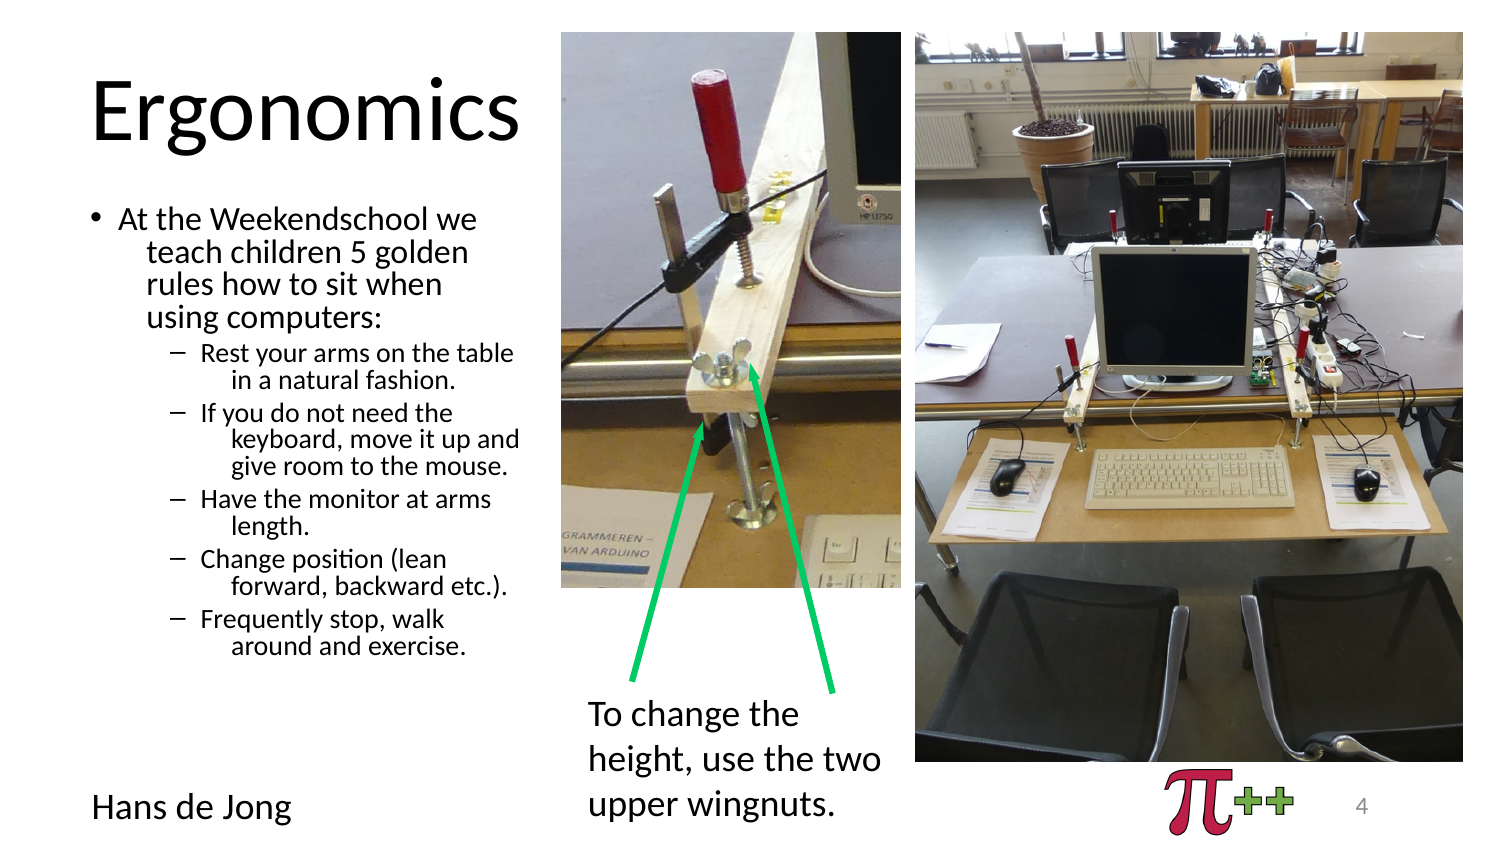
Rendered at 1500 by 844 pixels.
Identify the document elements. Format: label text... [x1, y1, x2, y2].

text_box To change the height, use the two upper wingnuts. [572, 681, 904, 834]
text_box 4 [1340, 782, 1426, 827]
list At the Weekendschool we teach children 5 golden rules how to sit when using computers: Rest your arms on the table in a natural fashion. If you do not need the keyboard, move it up and give room to the mouse. Have the monitor at arms length. Change position (lean forward, backward etc.). Frequently stop, walk around and exercise. [75, 196, 538, 694]
picture [915, 32, 1463, 762]
title Ergonomics [75, 33, 915, 175]
picture [561, 175, 901, 588]
